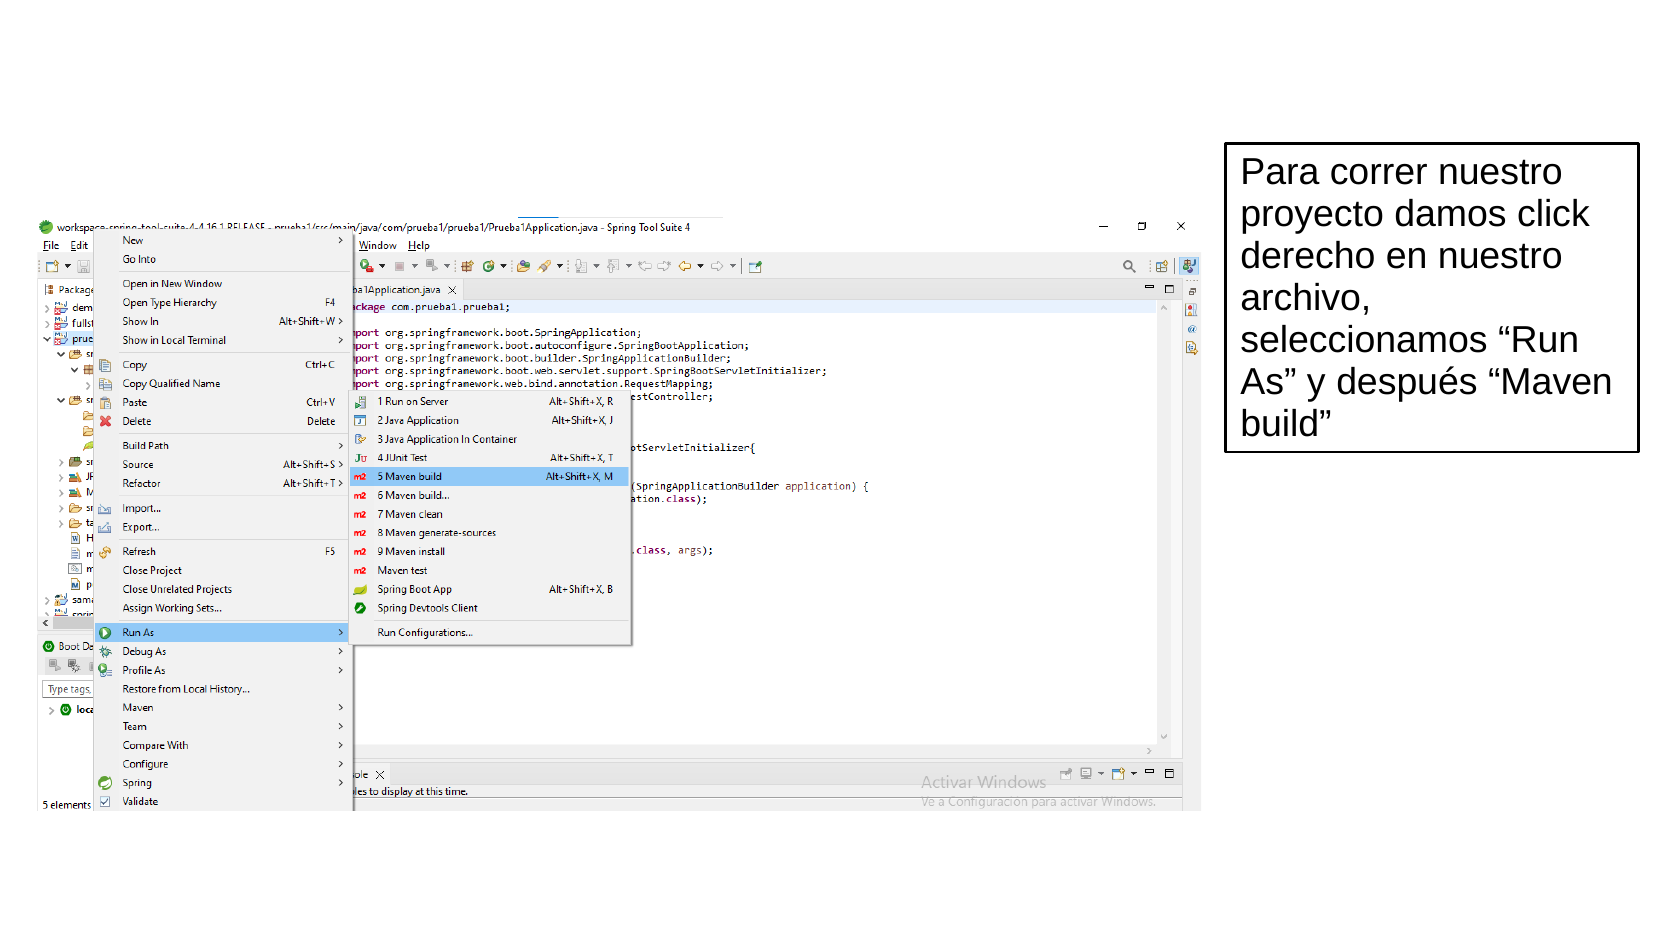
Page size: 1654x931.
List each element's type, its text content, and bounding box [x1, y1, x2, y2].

picture [37, 217, 1202, 811]
text_box Para correr nuestro proyecto damos click derecho en nuestro archivo, seleccionamos “Run As” y después “Maven build” [1225, 143, 1639, 453]
